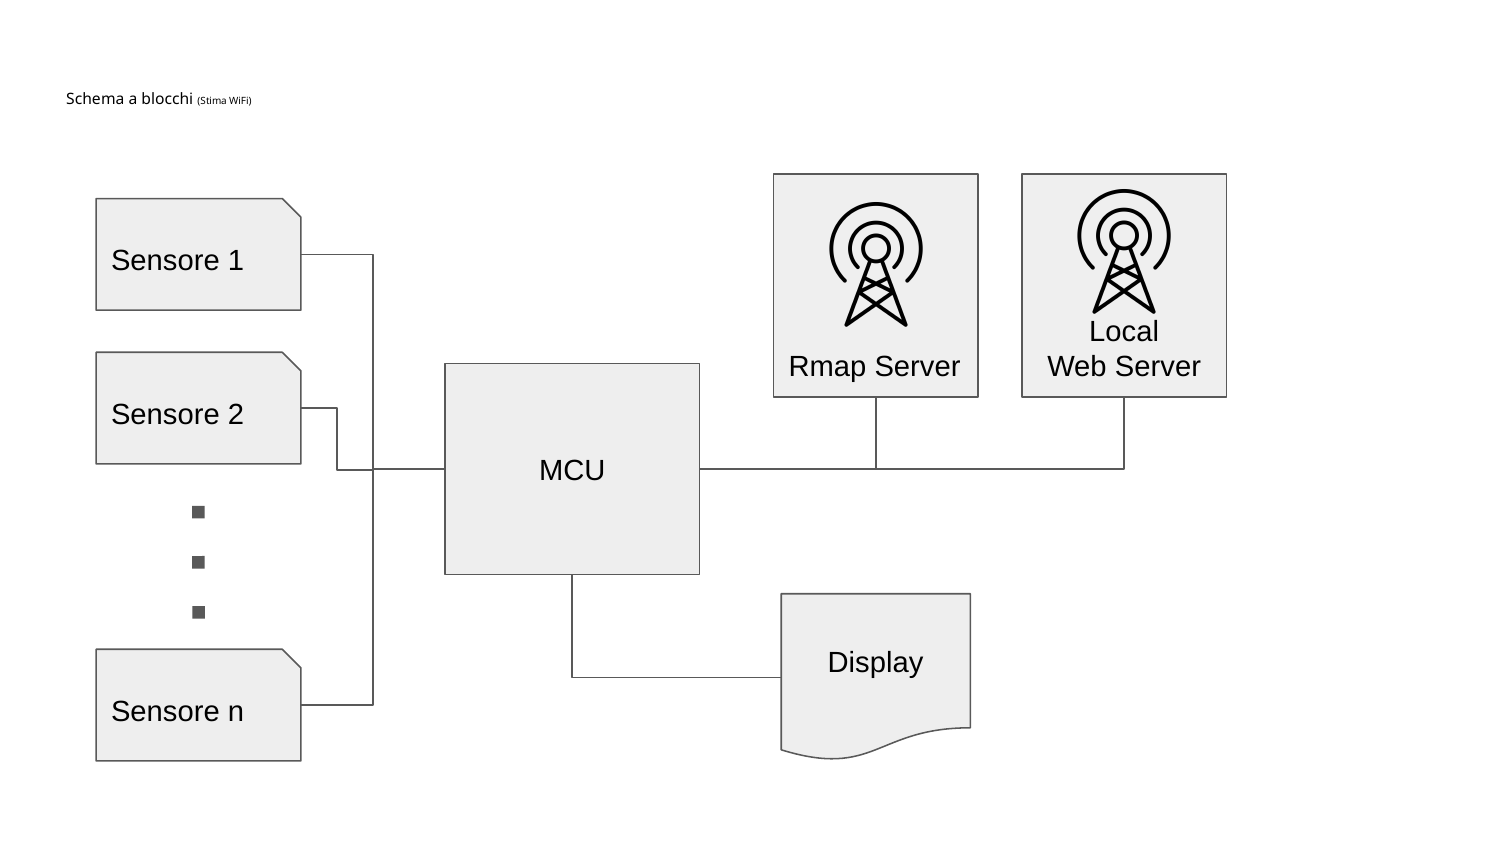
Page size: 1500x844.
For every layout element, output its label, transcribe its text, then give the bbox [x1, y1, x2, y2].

picture [824, 198, 928, 331]
text_box Sensore 2 [96, 352, 301, 464]
text_box Display [781, 593, 971, 759]
title Schema a blocchi (Stima WiFi) [51, 72, 1449, 167]
text_box MCU [445, 363, 700, 575]
text_box Sensore n [96, 649, 301, 761]
text_box Rmap Server [773, 173, 979, 398]
text_box Local Web Server [1021, 173, 1227, 398]
picture [1072, 185, 1176, 319]
text_box Sensore 1 [96, 198, 301, 311]
